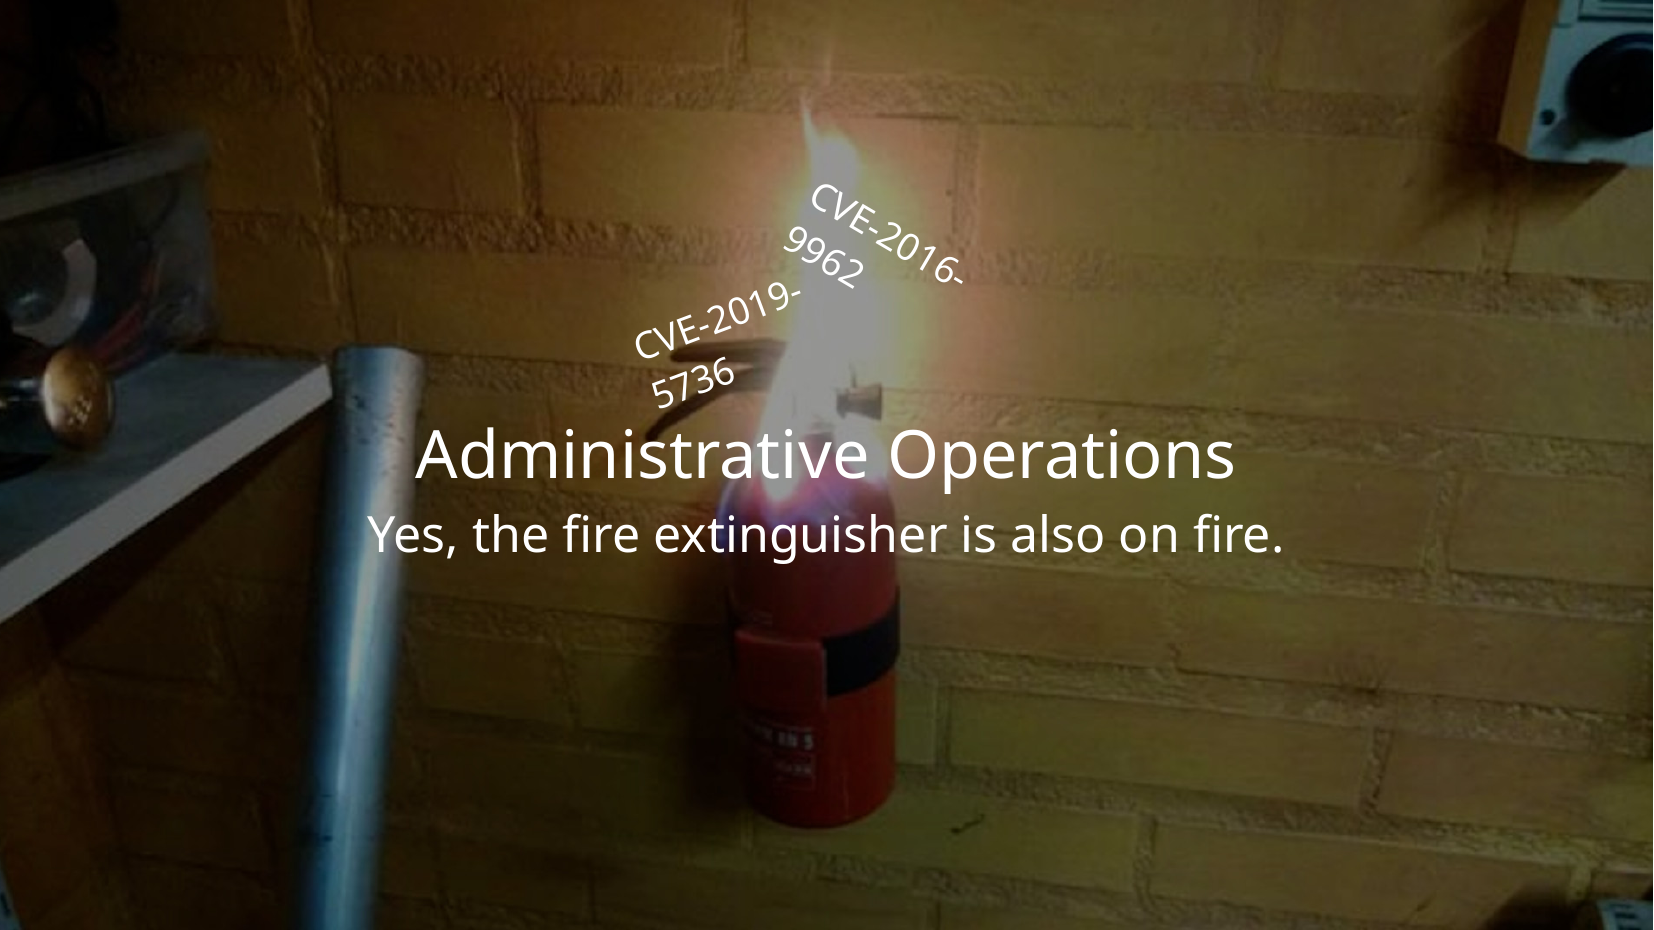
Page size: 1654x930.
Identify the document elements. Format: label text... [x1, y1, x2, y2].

text_box CVE-2016-9962 [784, 154, 1028, 335]
text_box CVE-2019-5736 [609, 240, 882, 386]
subtitle Administrative Operations Yes, the fire extinguisher is also on fire. [82, 217, 1571, 757]
picture [0, 0, 1653, 930]
